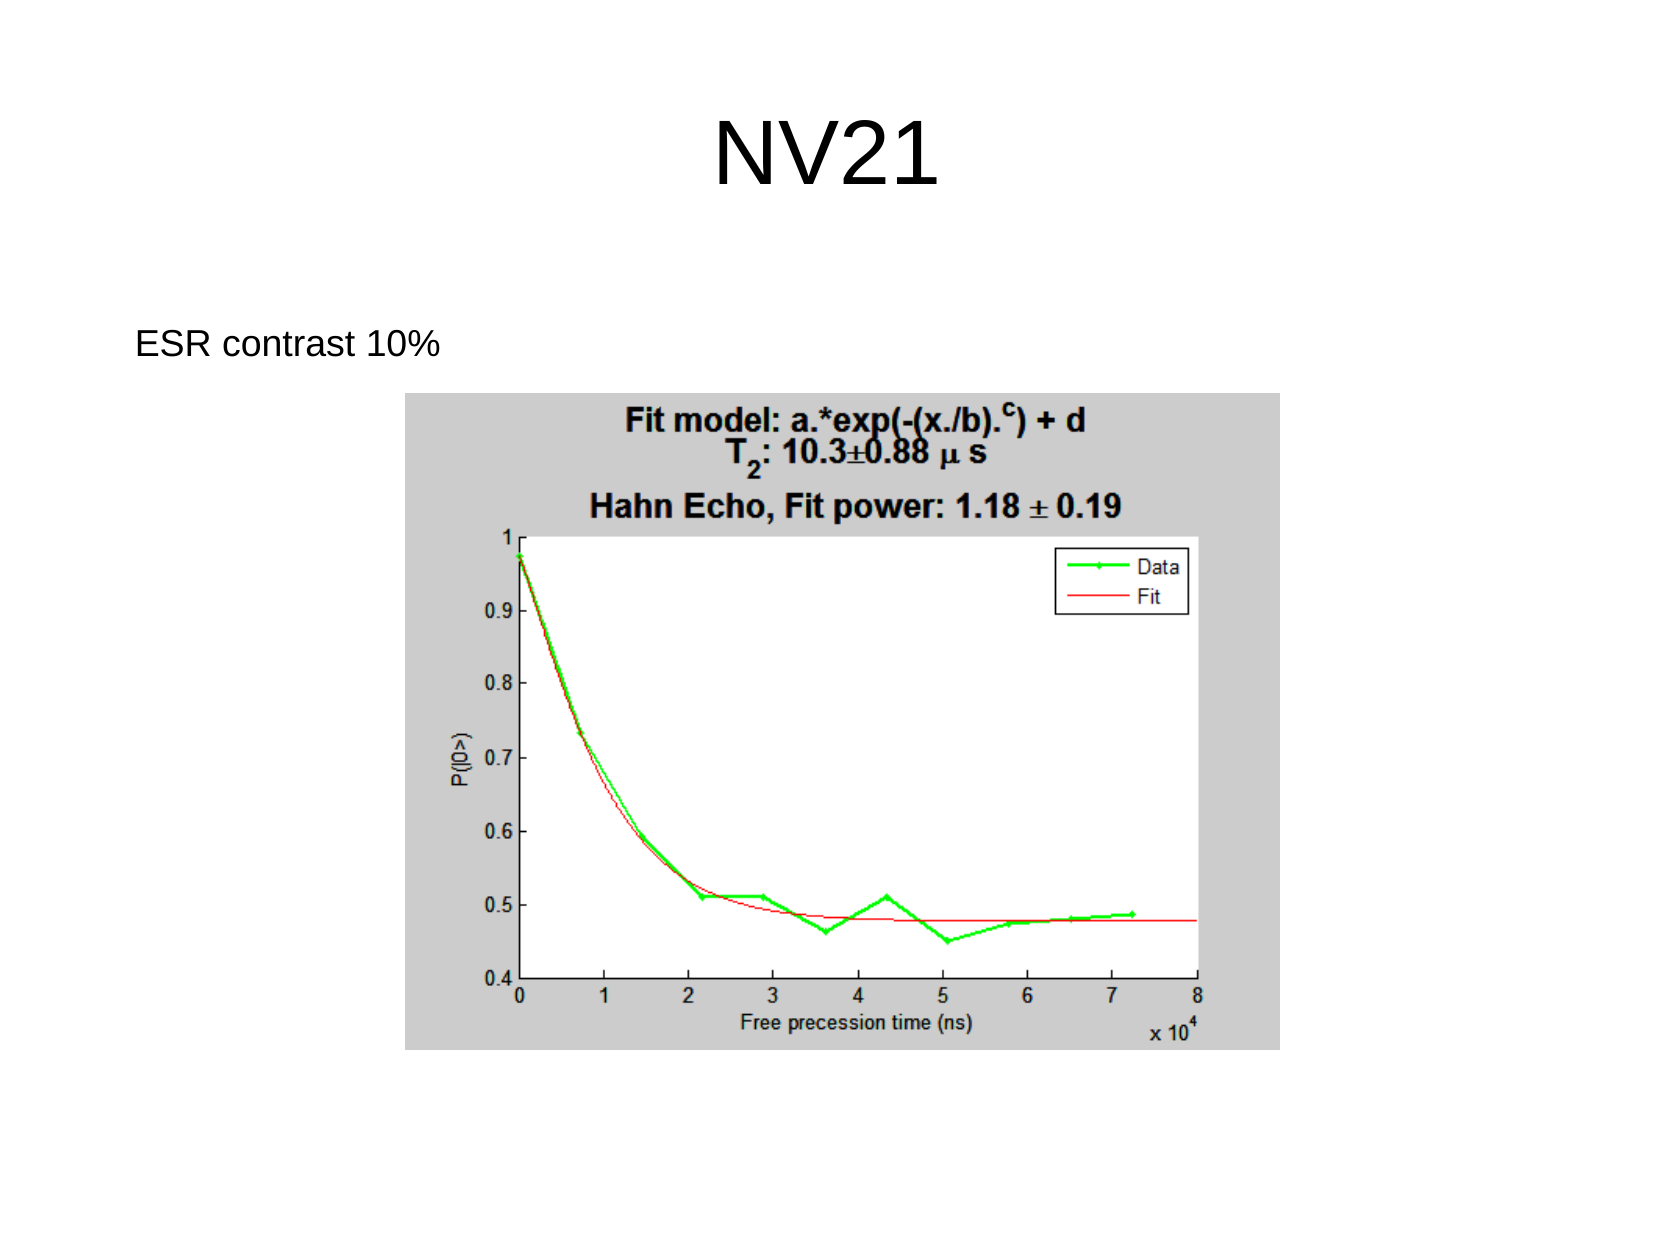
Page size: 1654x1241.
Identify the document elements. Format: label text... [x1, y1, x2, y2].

picture [405, 393, 1280, 1051]
text_box ESR contrast 10% [120, 315, 586, 372]
title NV21 [82, 49, 1571, 257]
